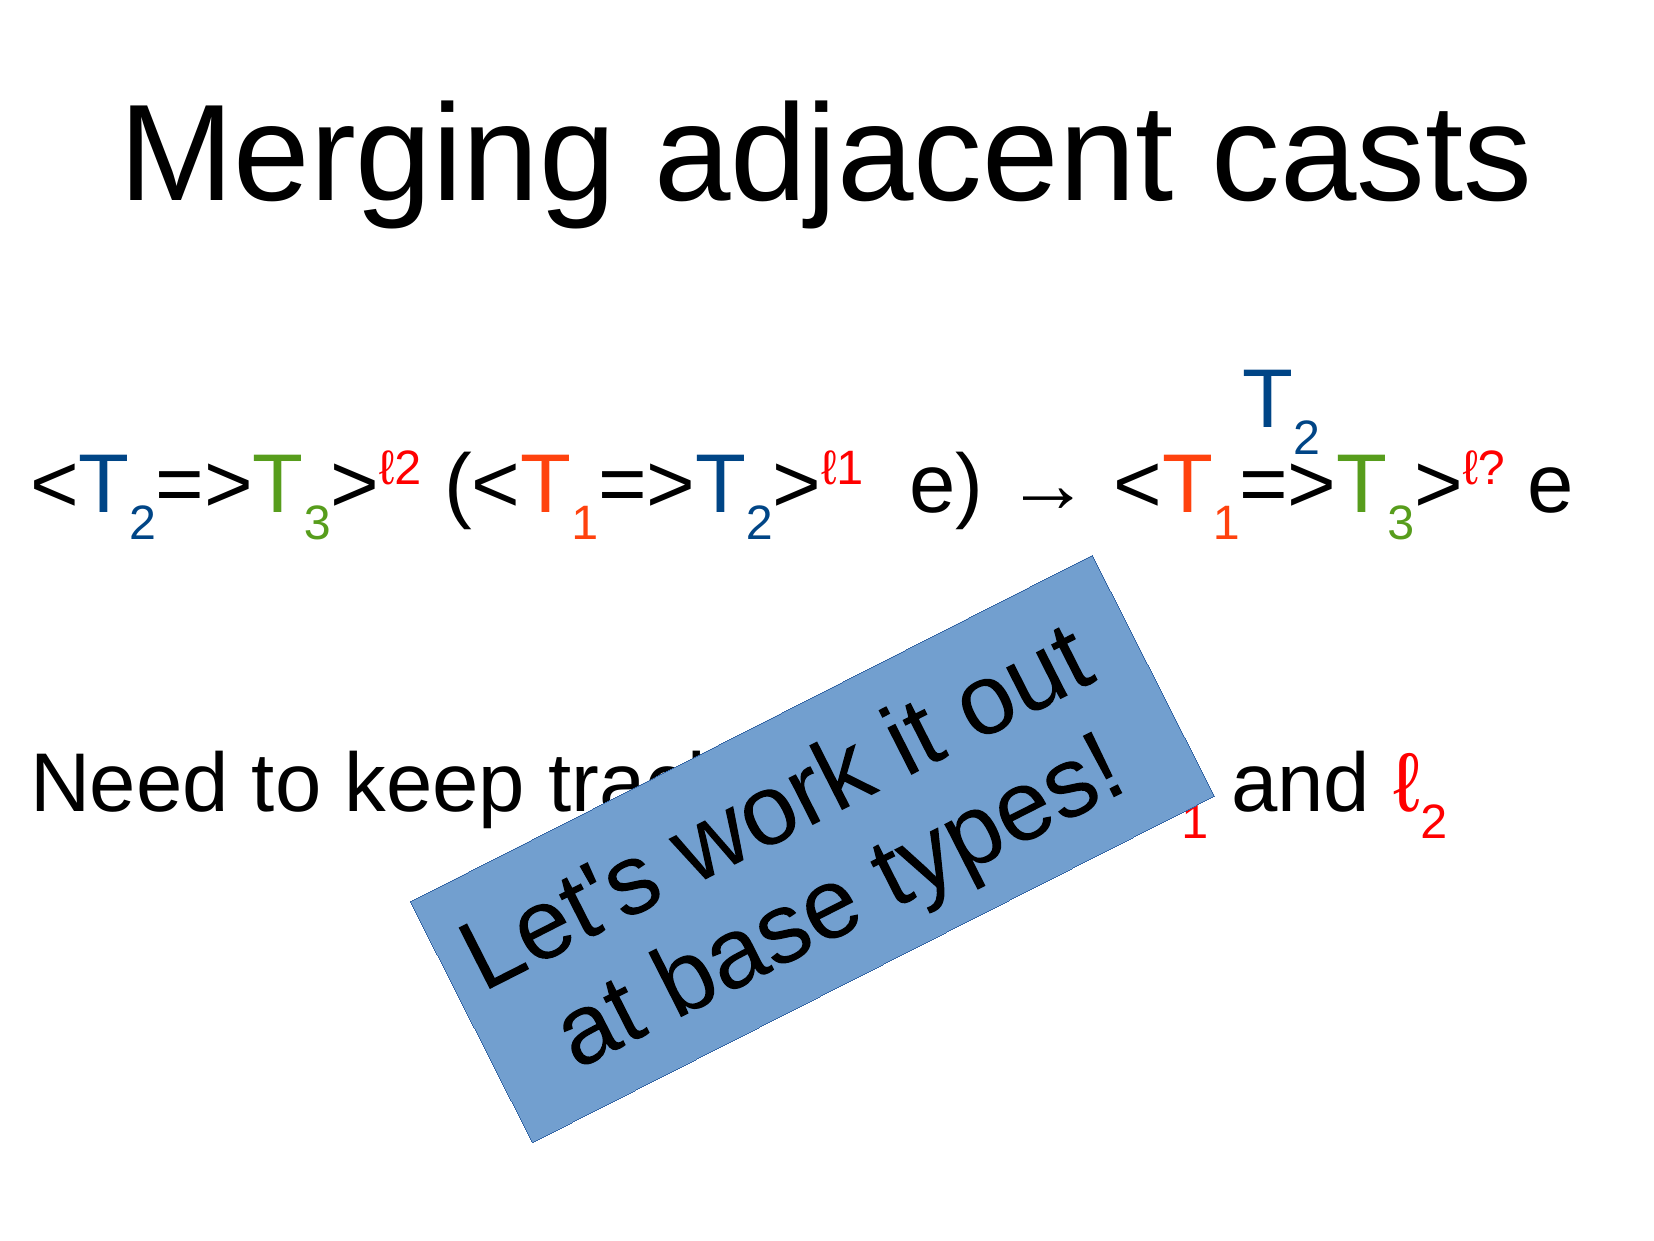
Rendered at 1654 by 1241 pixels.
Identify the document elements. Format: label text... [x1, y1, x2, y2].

title Merging adjacent casts [82, 49, 1571, 257]
subtitle <T2=>T3>ℓ2 (<T1=>T2>ℓ1 e) → <T1=>T3>ℓ? e Need to keep track of T2, both ℓ1 and ℓ2 [29, 280, 1635, 1006]
text_box T2 [1242, 351, 1350, 466]
text_box Let's work it out at base types! [410, 555, 1215, 1143]
